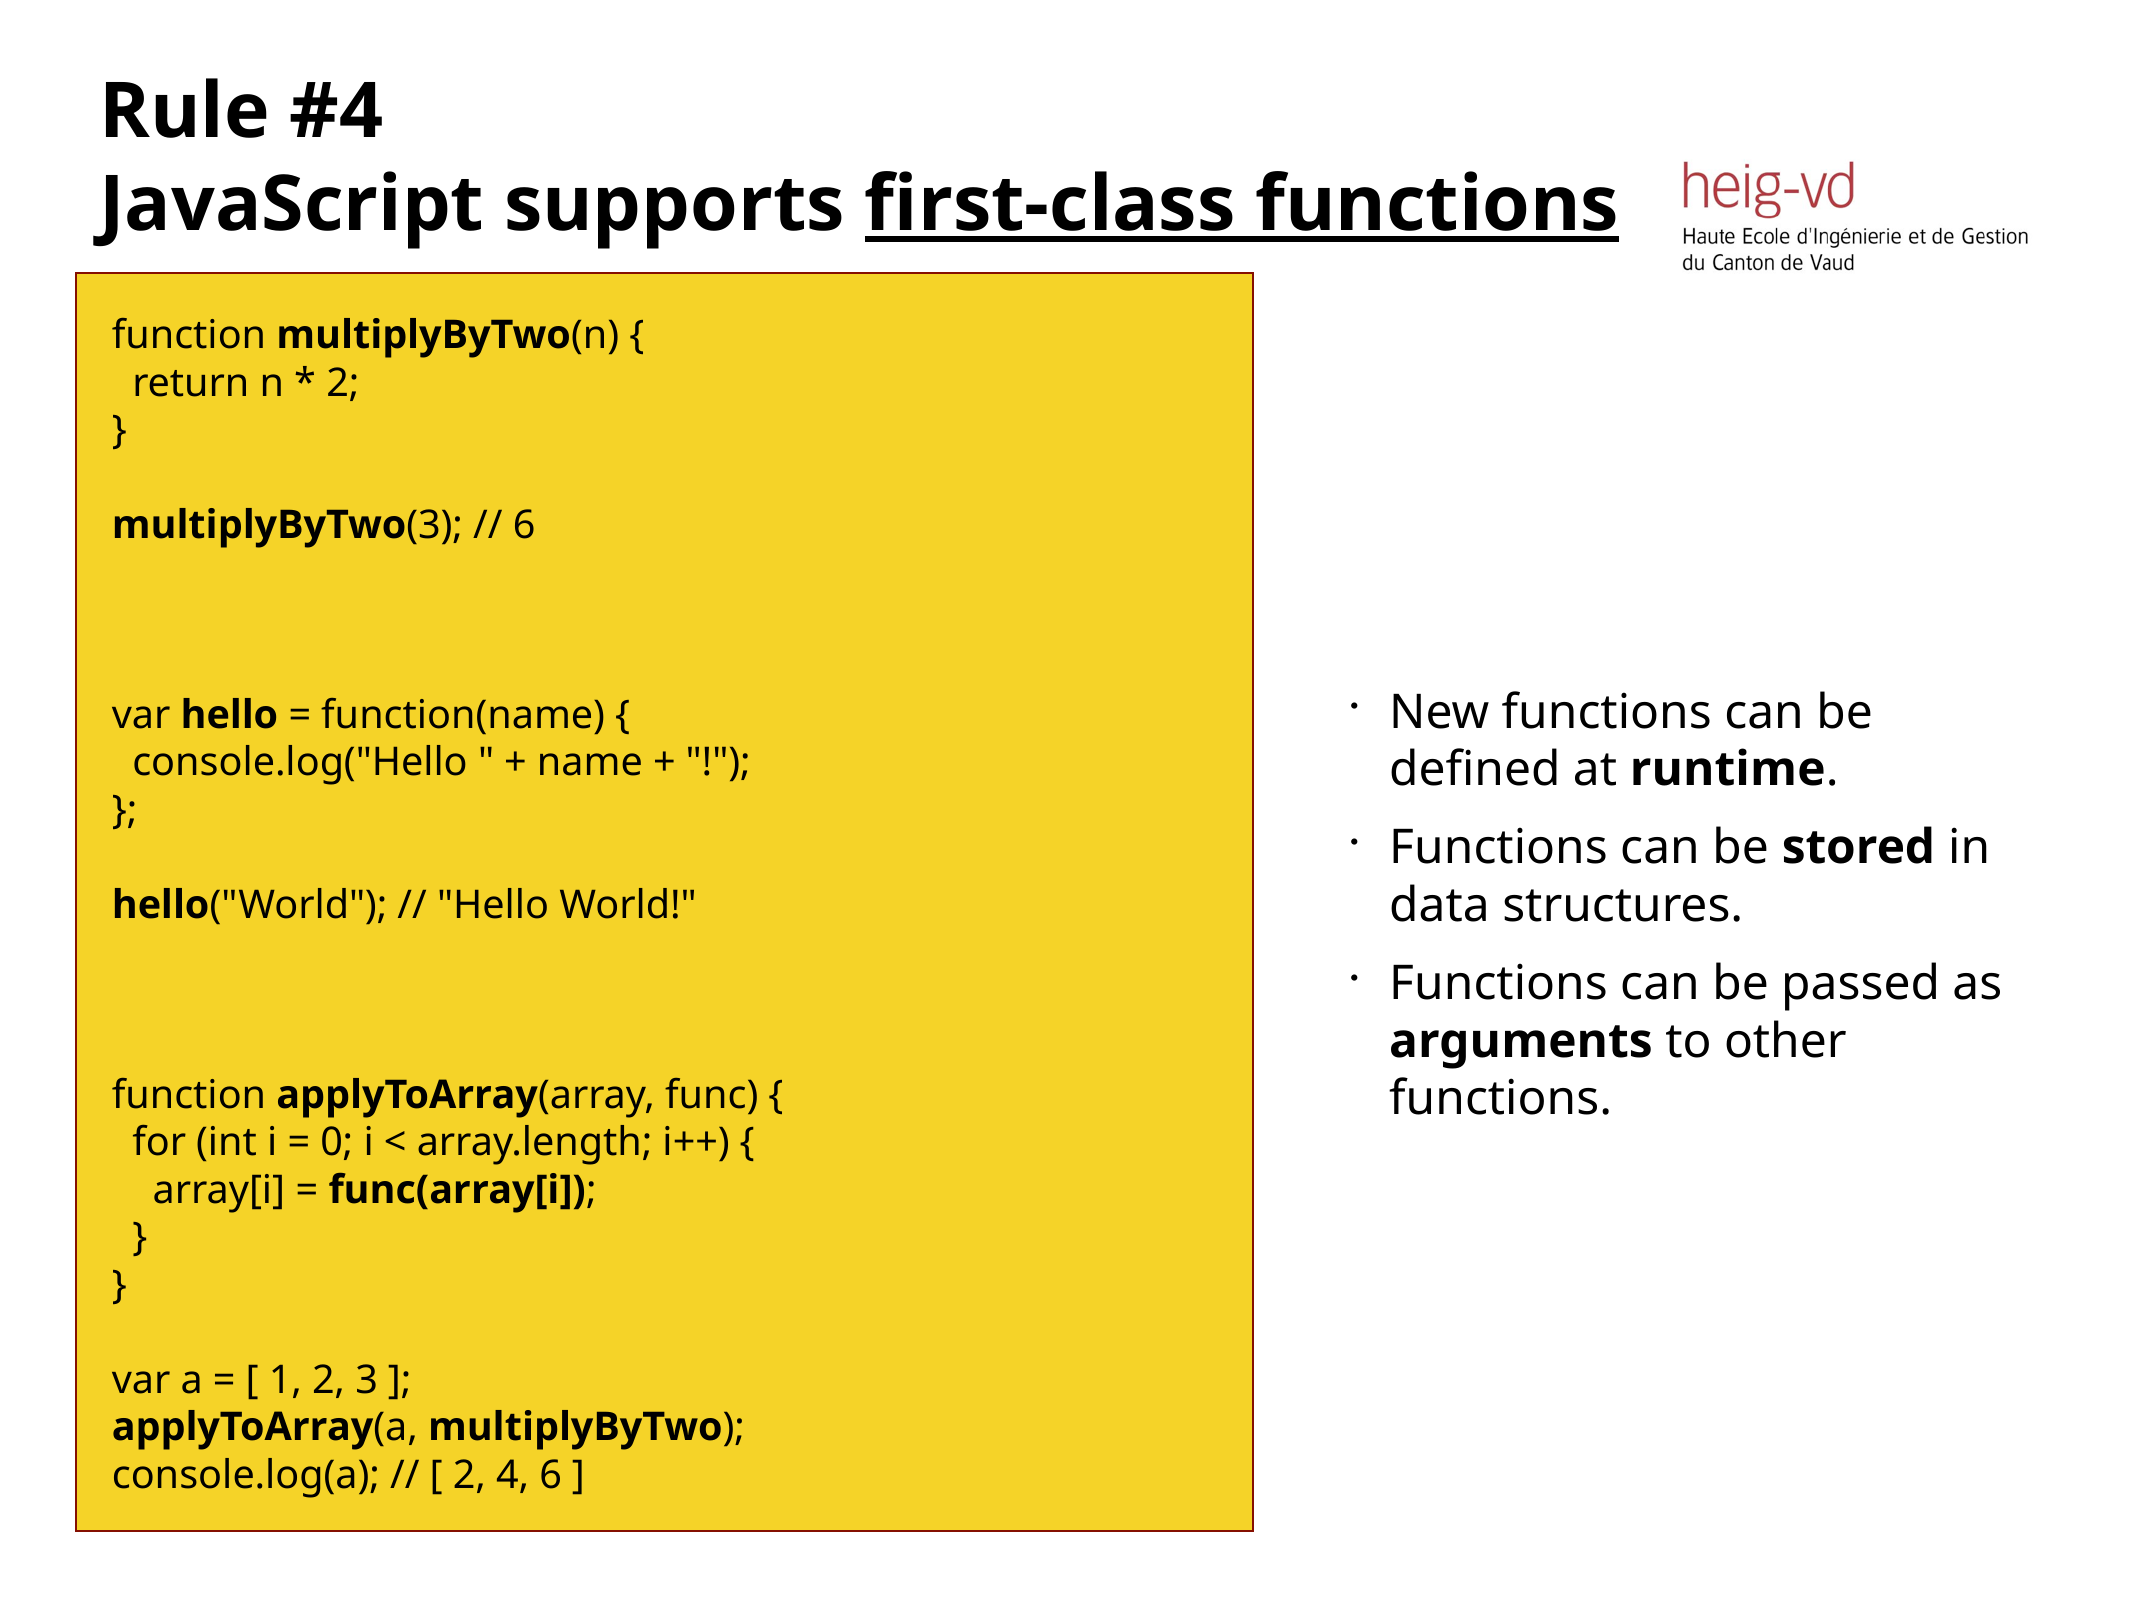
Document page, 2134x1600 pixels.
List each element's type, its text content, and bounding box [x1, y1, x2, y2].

picture [1672, 149, 2036, 284]
text_box New functions can be defined at runtime. Functions can be stored in data structures. Functions can be passed as arguments to other functions. [1342, 671, 2022, 1133]
text_box Rule #4 JavaScript supports first-class functions [90, 52, 1628, 254]
text_box function multiplyByTwo(n) { return n * 2; } multiplyByTwo(3); // 6 var hello = function(name) { console.log("Hello " + name + "!"); }; hello("World"); // "Hello World!" function applyToArray(array, func) { for (int i = 0; i < array.length; i++) { array[i] = func(array[i]); } } var a = [ 1, 2, 3 ]; applyToArray(a, multiplyByTwo); console.log(a); // [ 2, 4, 6 ] [76, 273, 1254, 1532]
